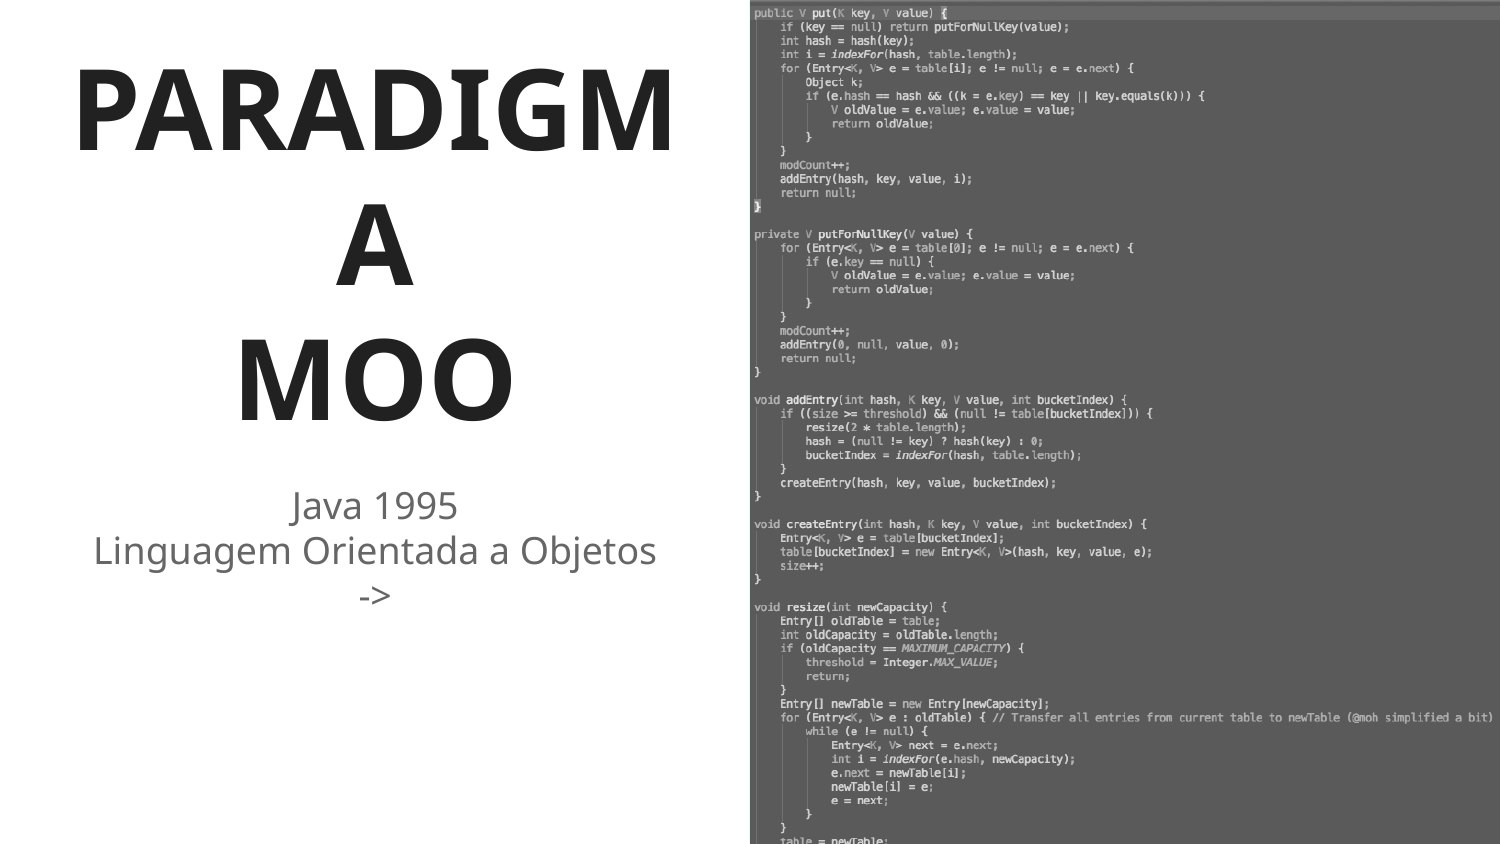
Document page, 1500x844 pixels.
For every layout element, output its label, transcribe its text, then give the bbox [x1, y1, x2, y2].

title PARADIGMA MOO [43, 177, 708, 458]
picture [750, 0, 1500, 844]
subtitle Java 1995 Linguagem Orientada a Objetos -> [43, 466, 708, 688]
